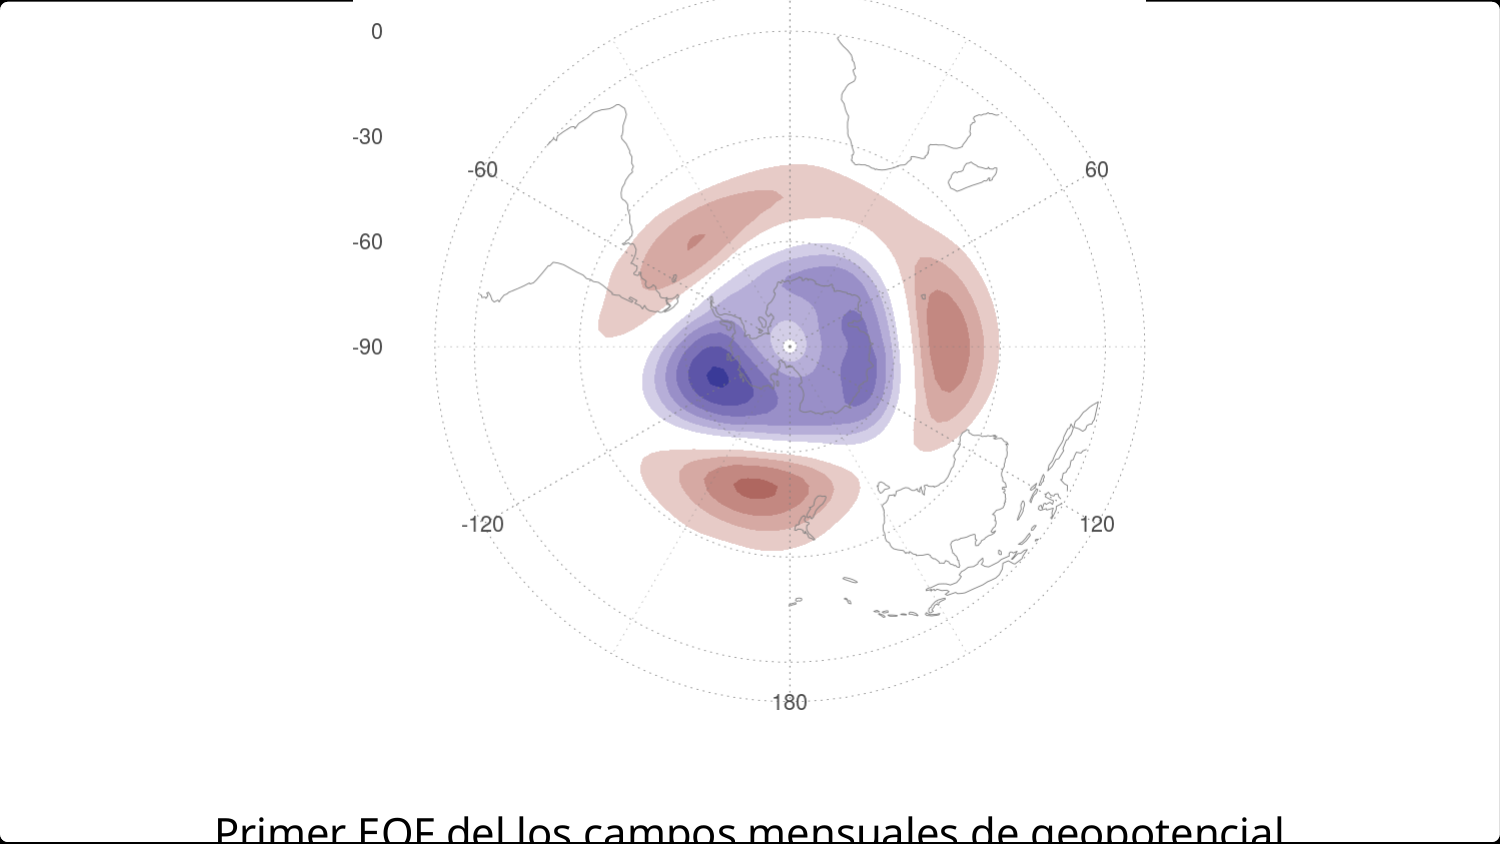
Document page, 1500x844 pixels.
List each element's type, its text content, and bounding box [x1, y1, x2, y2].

picture [353, 0, 1146, 710]
text_box Primer EOF del los campos mensuales de geopotencial en 700hPa. [182, 799, 1317, 844]
